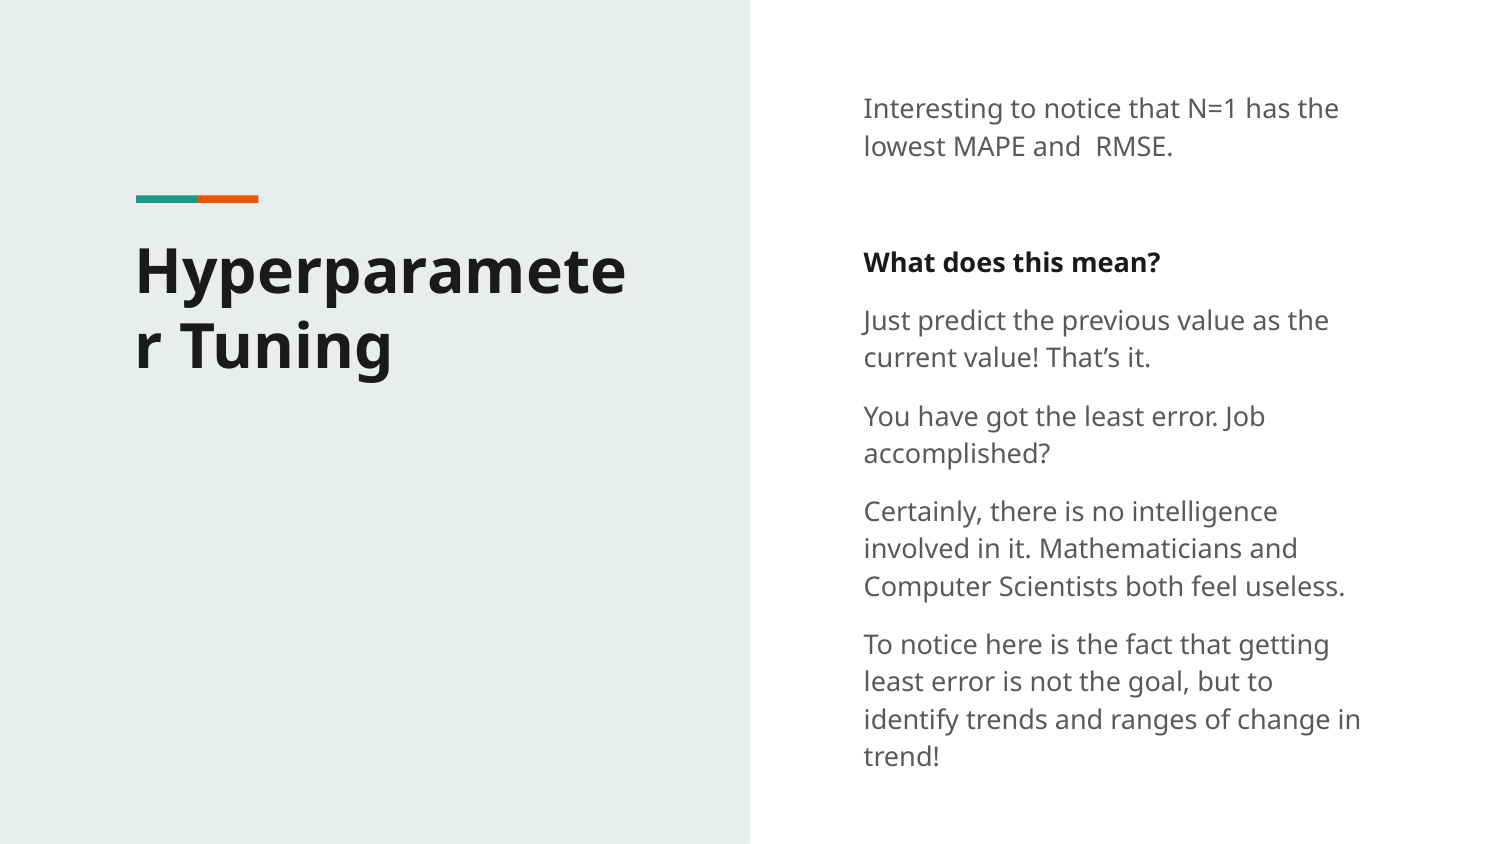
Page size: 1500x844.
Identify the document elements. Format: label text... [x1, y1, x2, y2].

title Hyperparameter Tuning [119, 216, 662, 494]
list 1 [848, 221, 1403, 719]
subtitle Interesting to notice that N=1 has the lowest MAPE and RMSE. What does this mean? Just predict the previous value as the current value! That’s it. You have got the least error. Job accomplished? Certainly, there is no intelligence involved in it. Mathematicians and Computer Scientists both feel useless. To notice here is the fact that getting least error is not the goal, but to identify trends and ranges of change in trend! [848, 71, 1391, 197]
